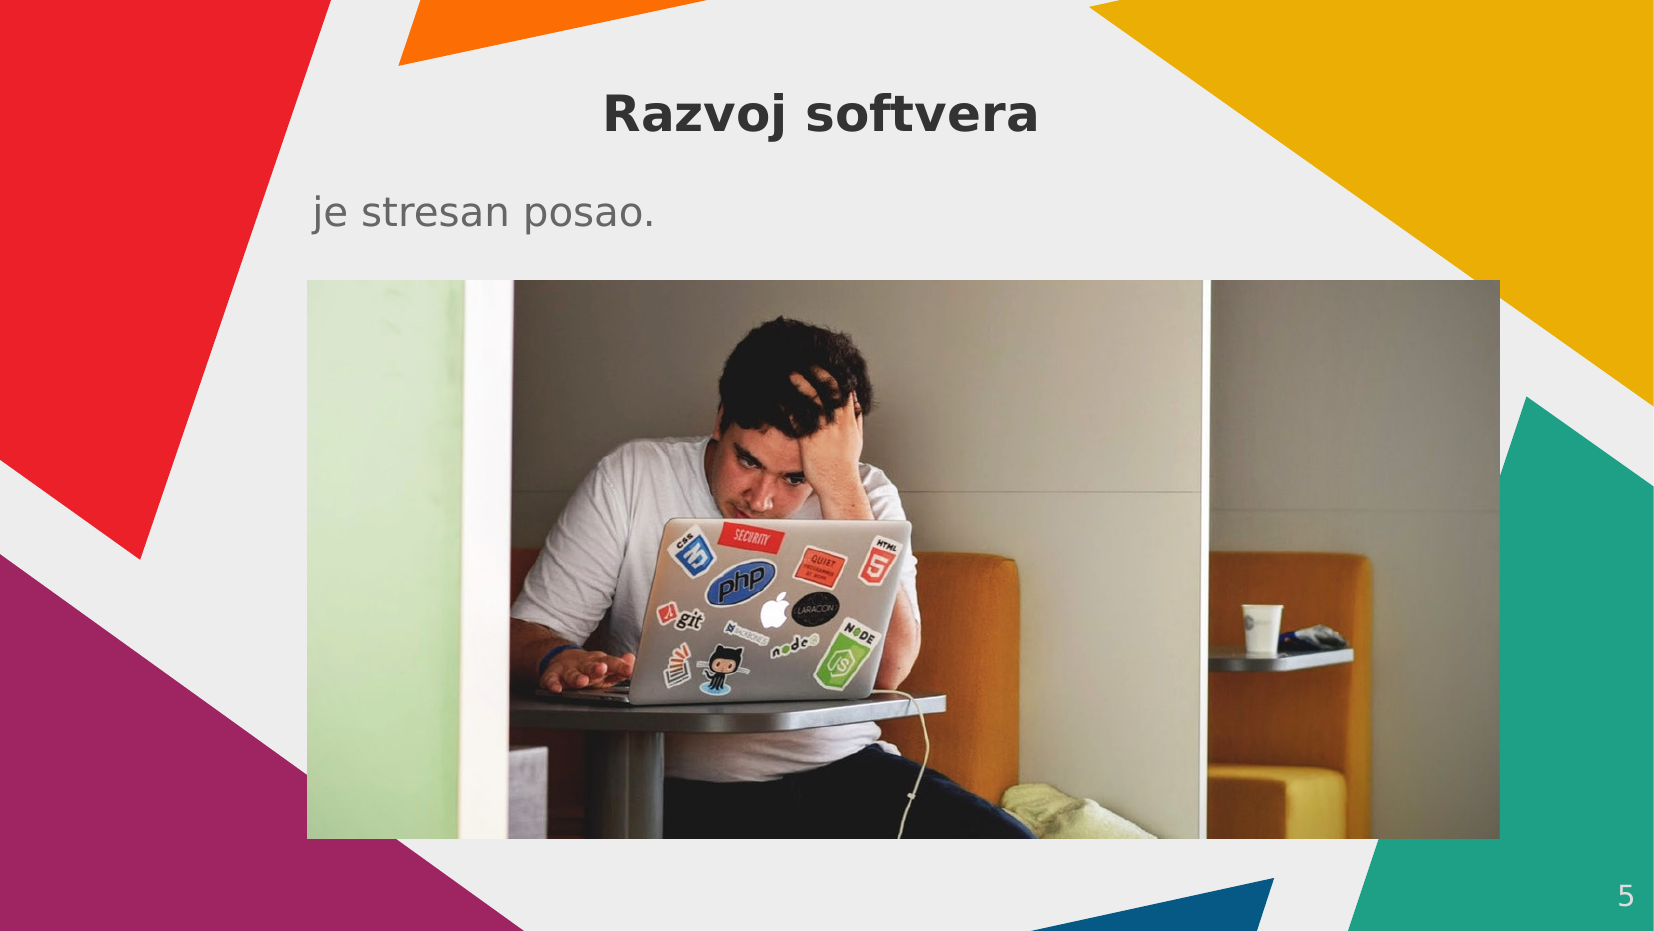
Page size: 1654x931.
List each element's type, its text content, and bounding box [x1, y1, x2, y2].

picture [307, 280, 1500, 839]
list je stresan posao. [241, 188, 1489, 402]
title Razvoj softvera [289, 36, 1372, 188]
